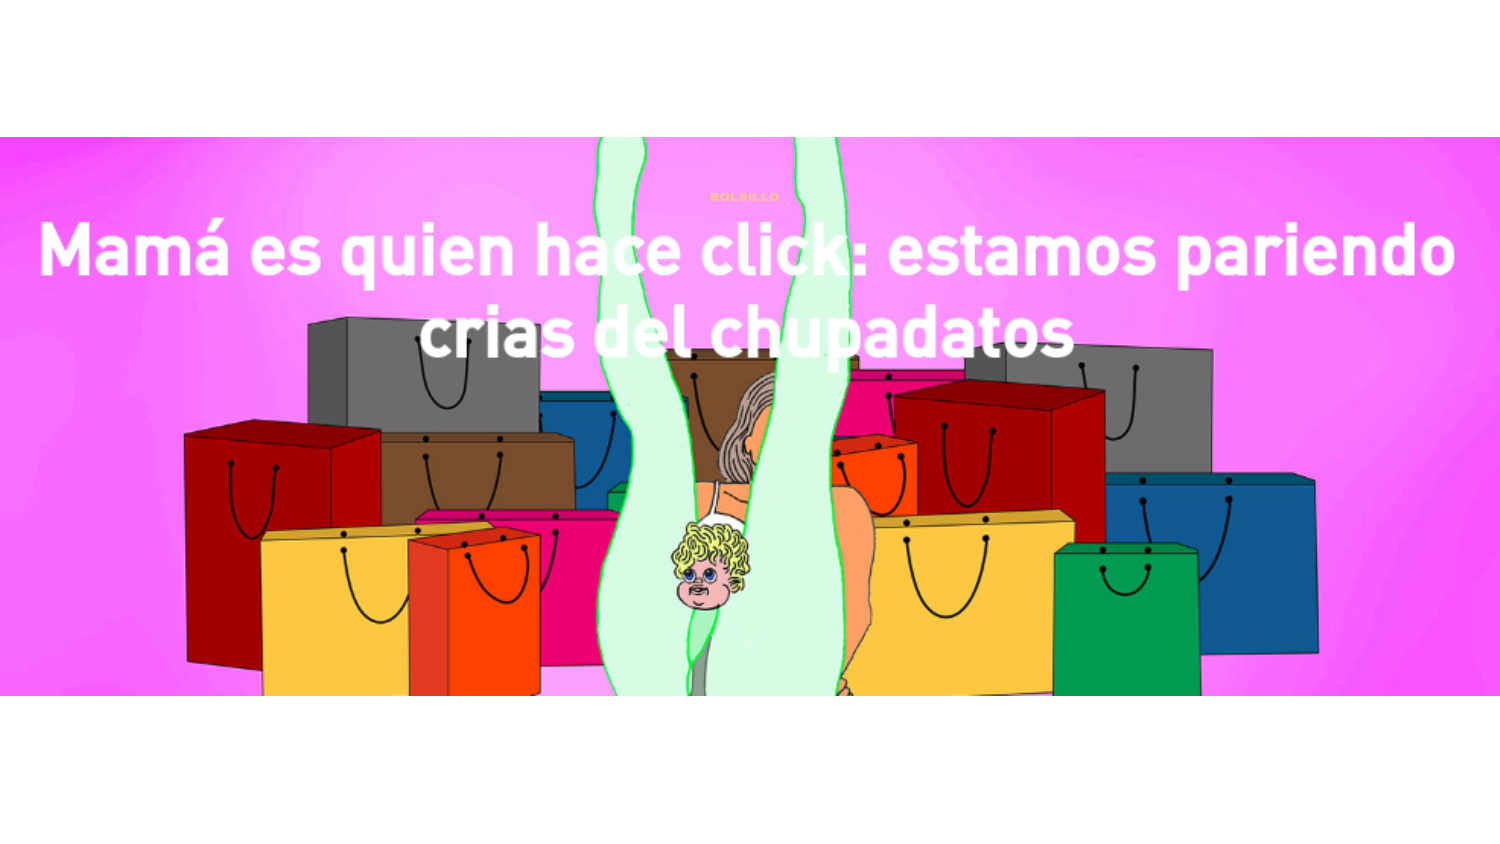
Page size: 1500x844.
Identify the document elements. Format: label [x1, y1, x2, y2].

picture [0, 137, 1500, 696]
